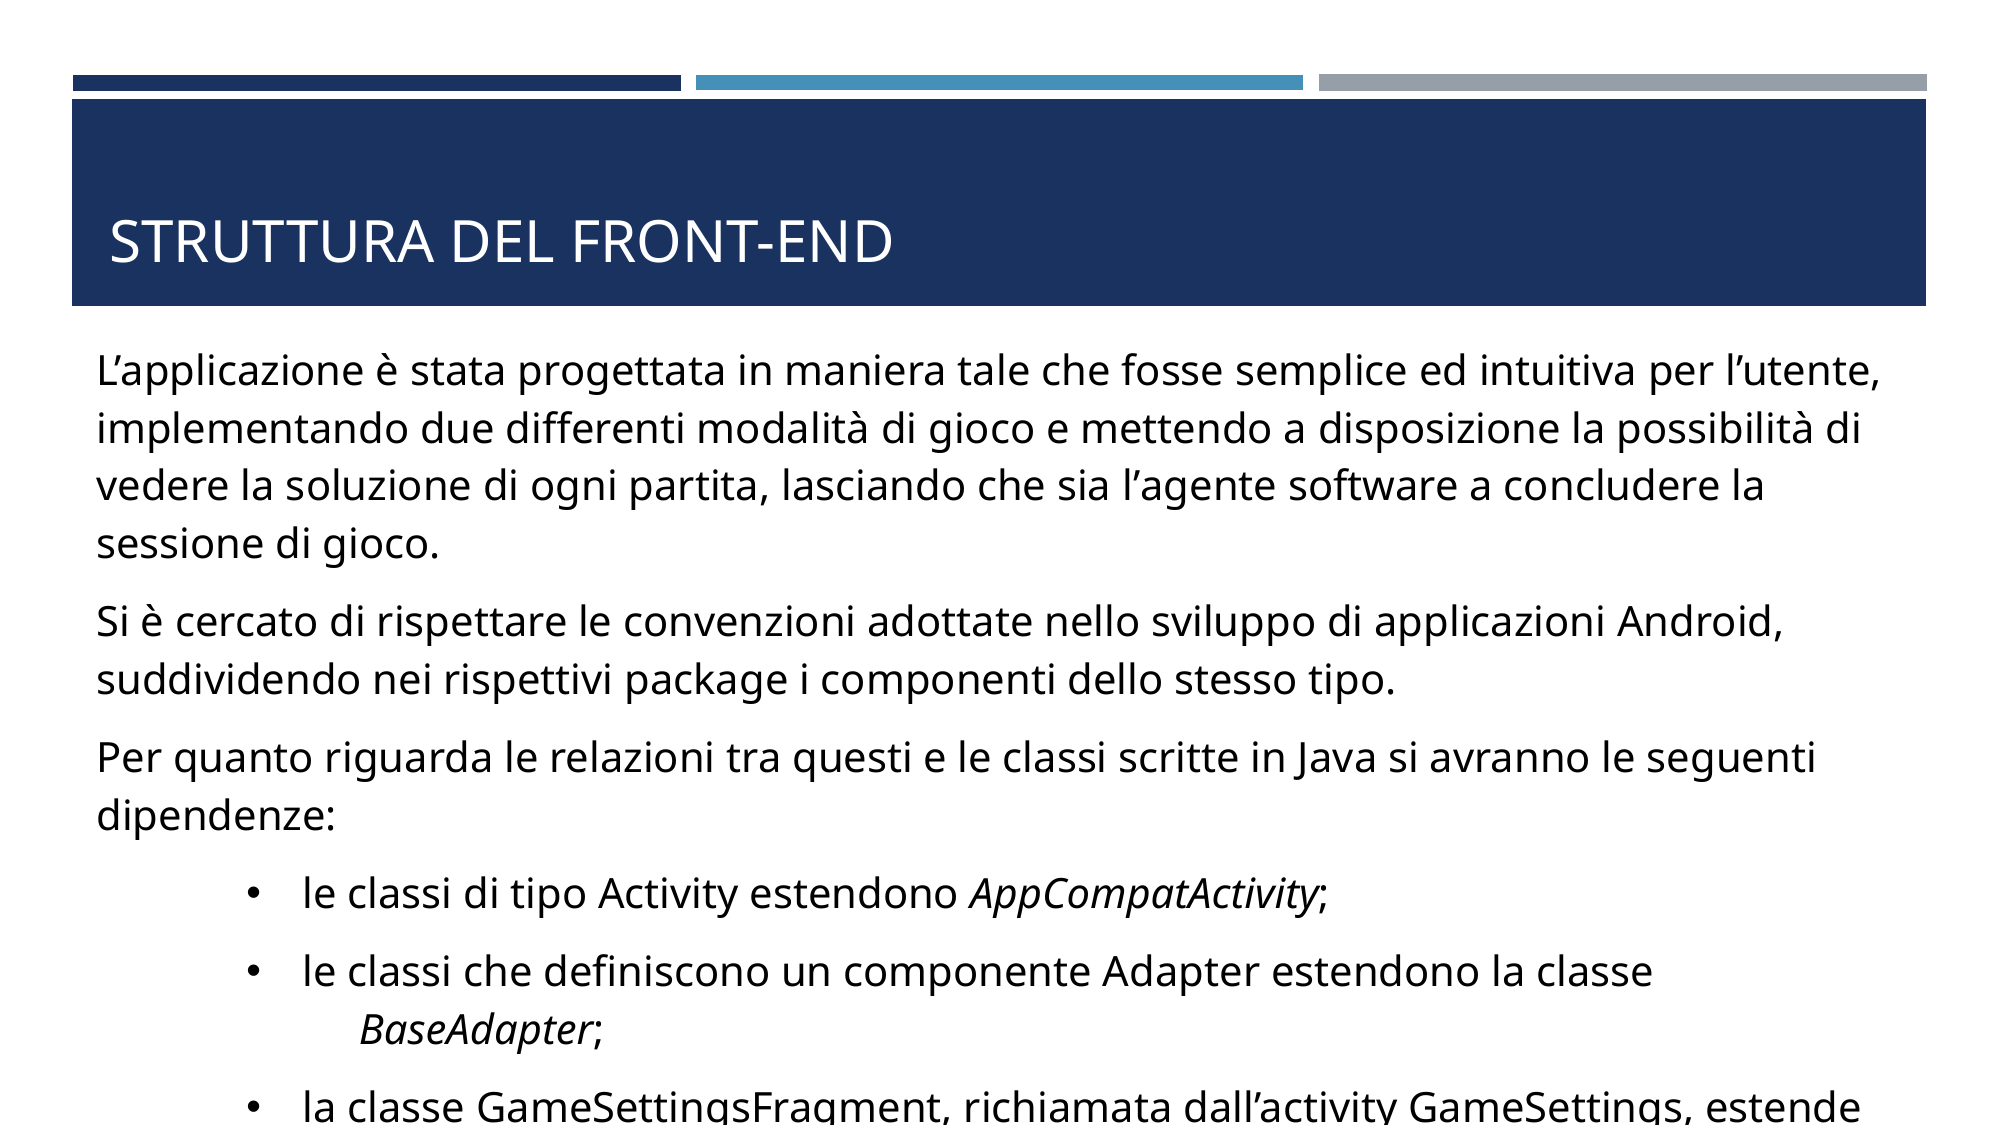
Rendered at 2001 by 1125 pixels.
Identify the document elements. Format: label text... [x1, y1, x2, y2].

text_box L’applicazione è stata progettata in maniera tale che fosse semplice ed intuitiva per l’utente, implementando due differenti modalità di gioco e mettendo a disposizione la possibilità di vedere la soluzione di ogni partita, lasciando che sia l’agente software a concludere la sessione di gioco. Si è cercato di rispettare le convenzioni adottate nello sviluppo di applicazioni Android, suddividendo nei rispettivi package i componenti dello stesso tipo. Per quanto riguarda le relazioni tra questi e le classi scritte in Java si avranno le seguenti dipendenze: le classi di tipo Activity estendono AppCompatActivity; le classi che definiscono un componente Adapter estendono la classe BaseAdapter; la classe GameSettingsFragment, richiamata dall’activity GameSettings, estende la classe astratta PreferenceFragmentCompat; la classe TypeWriter, scritta per realizzare un testo animato, estende la classe AppCompatTextView; [81, 328, 1917, 1105]
title Struttura del front-end [94, 119, 1904, 282]
